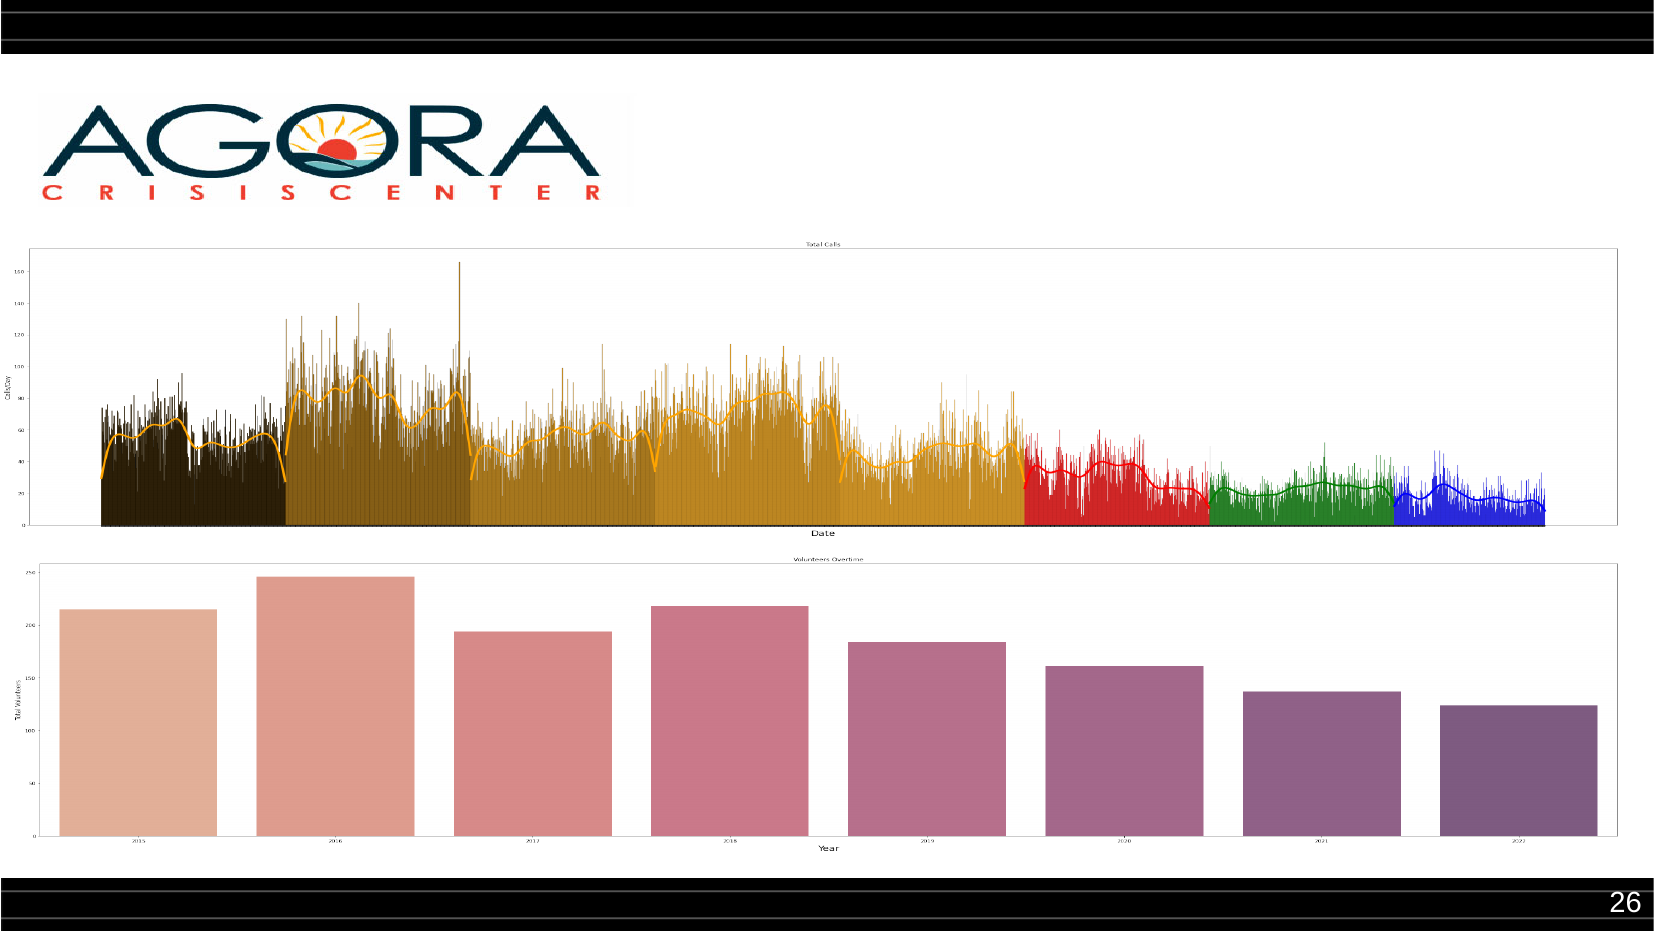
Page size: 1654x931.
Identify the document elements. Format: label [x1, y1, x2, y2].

picture [0, 60, 676, 235]
picture [0, 239, 1621, 541]
picture [11, 554, 1621, 856]
picture [1, 878, 1654, 931]
picture [1, 0, 1654, 54]
